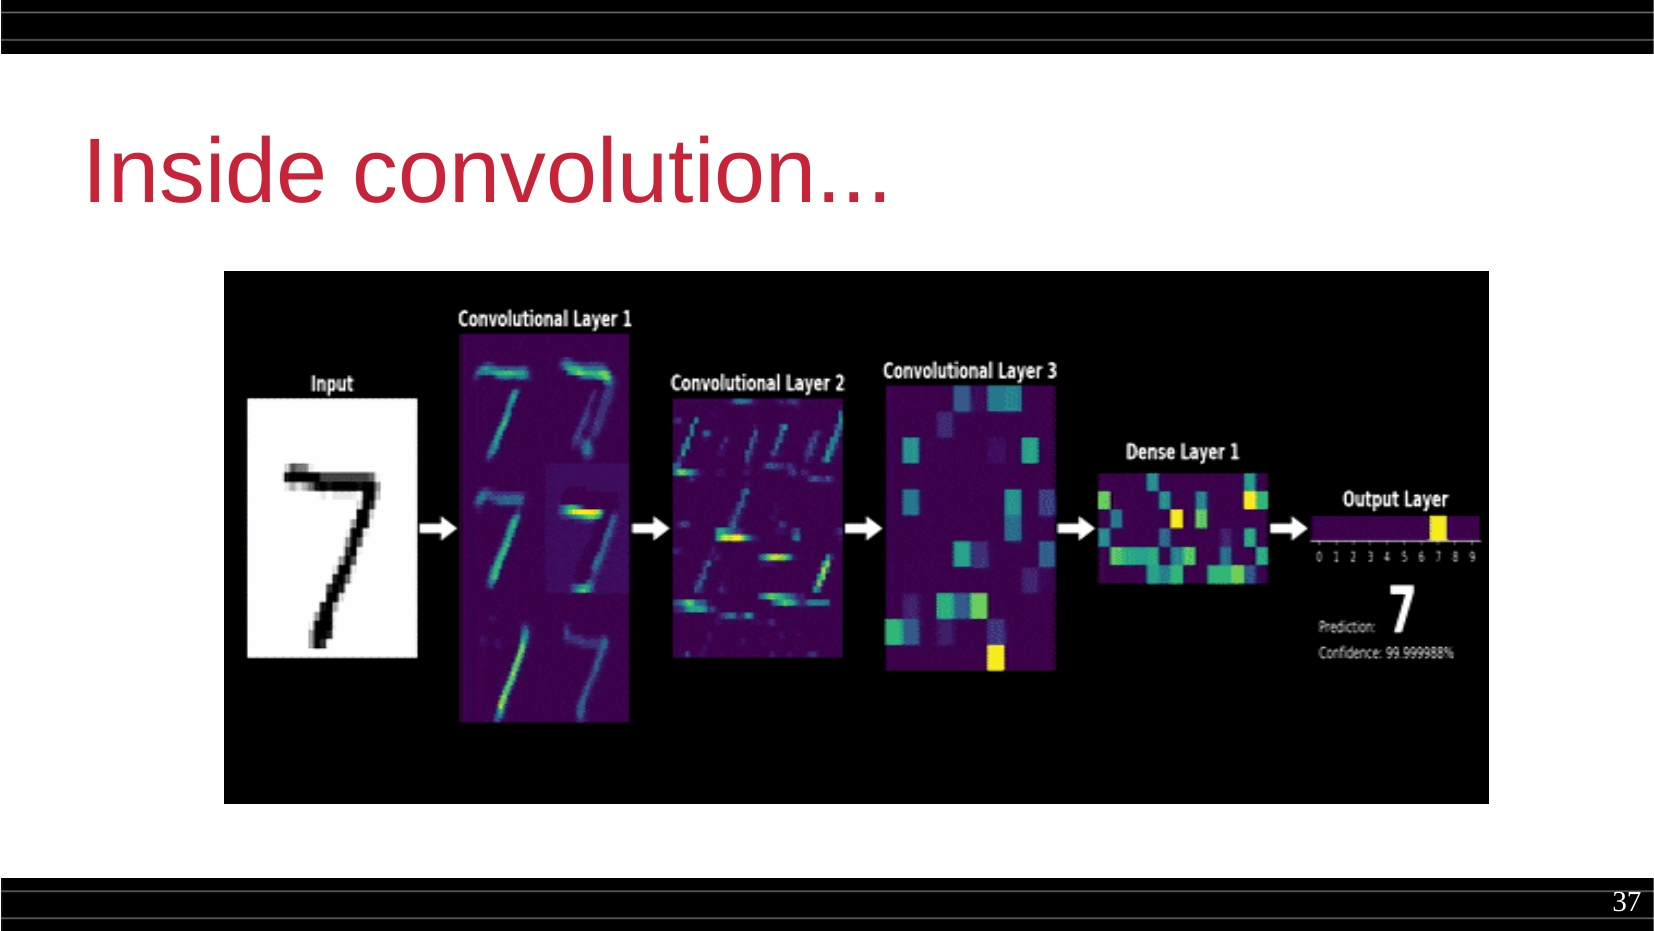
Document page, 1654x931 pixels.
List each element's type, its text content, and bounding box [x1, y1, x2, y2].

picture [1, 0, 1654, 54]
picture [1, 878, 1654, 931]
picture [224, 271, 1489, 804]
title Inside convolution... [82, 92, 1571, 249]
